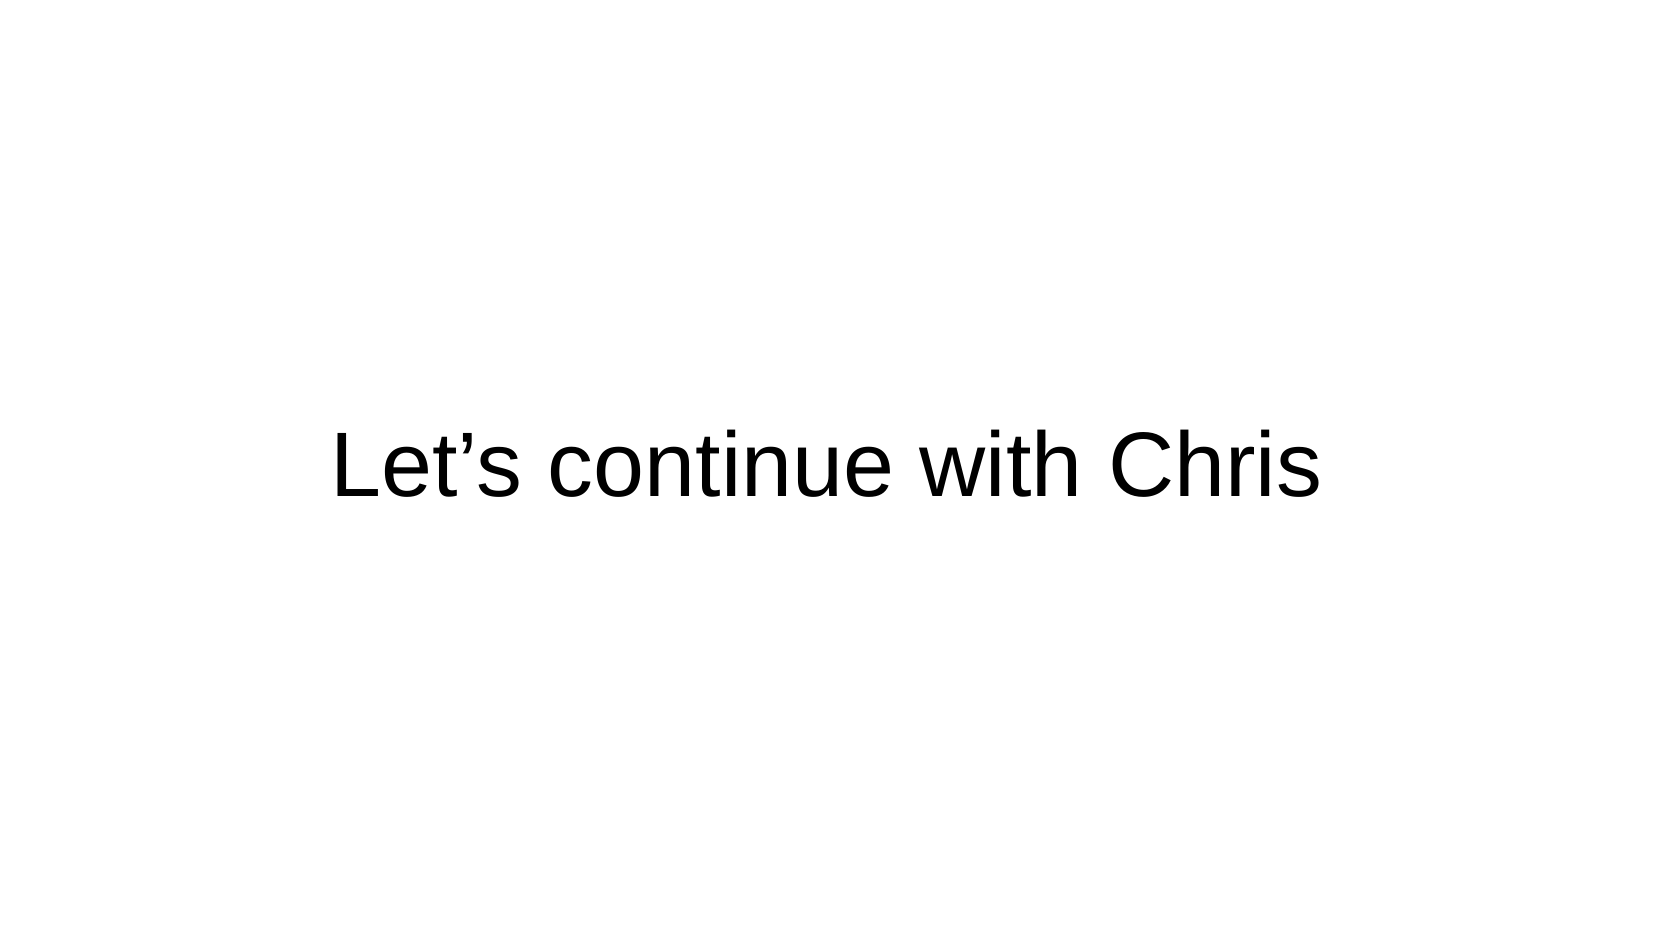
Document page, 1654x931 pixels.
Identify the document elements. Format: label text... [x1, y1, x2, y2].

title Let’s continue with Chris [82, 387, 1571, 543]
